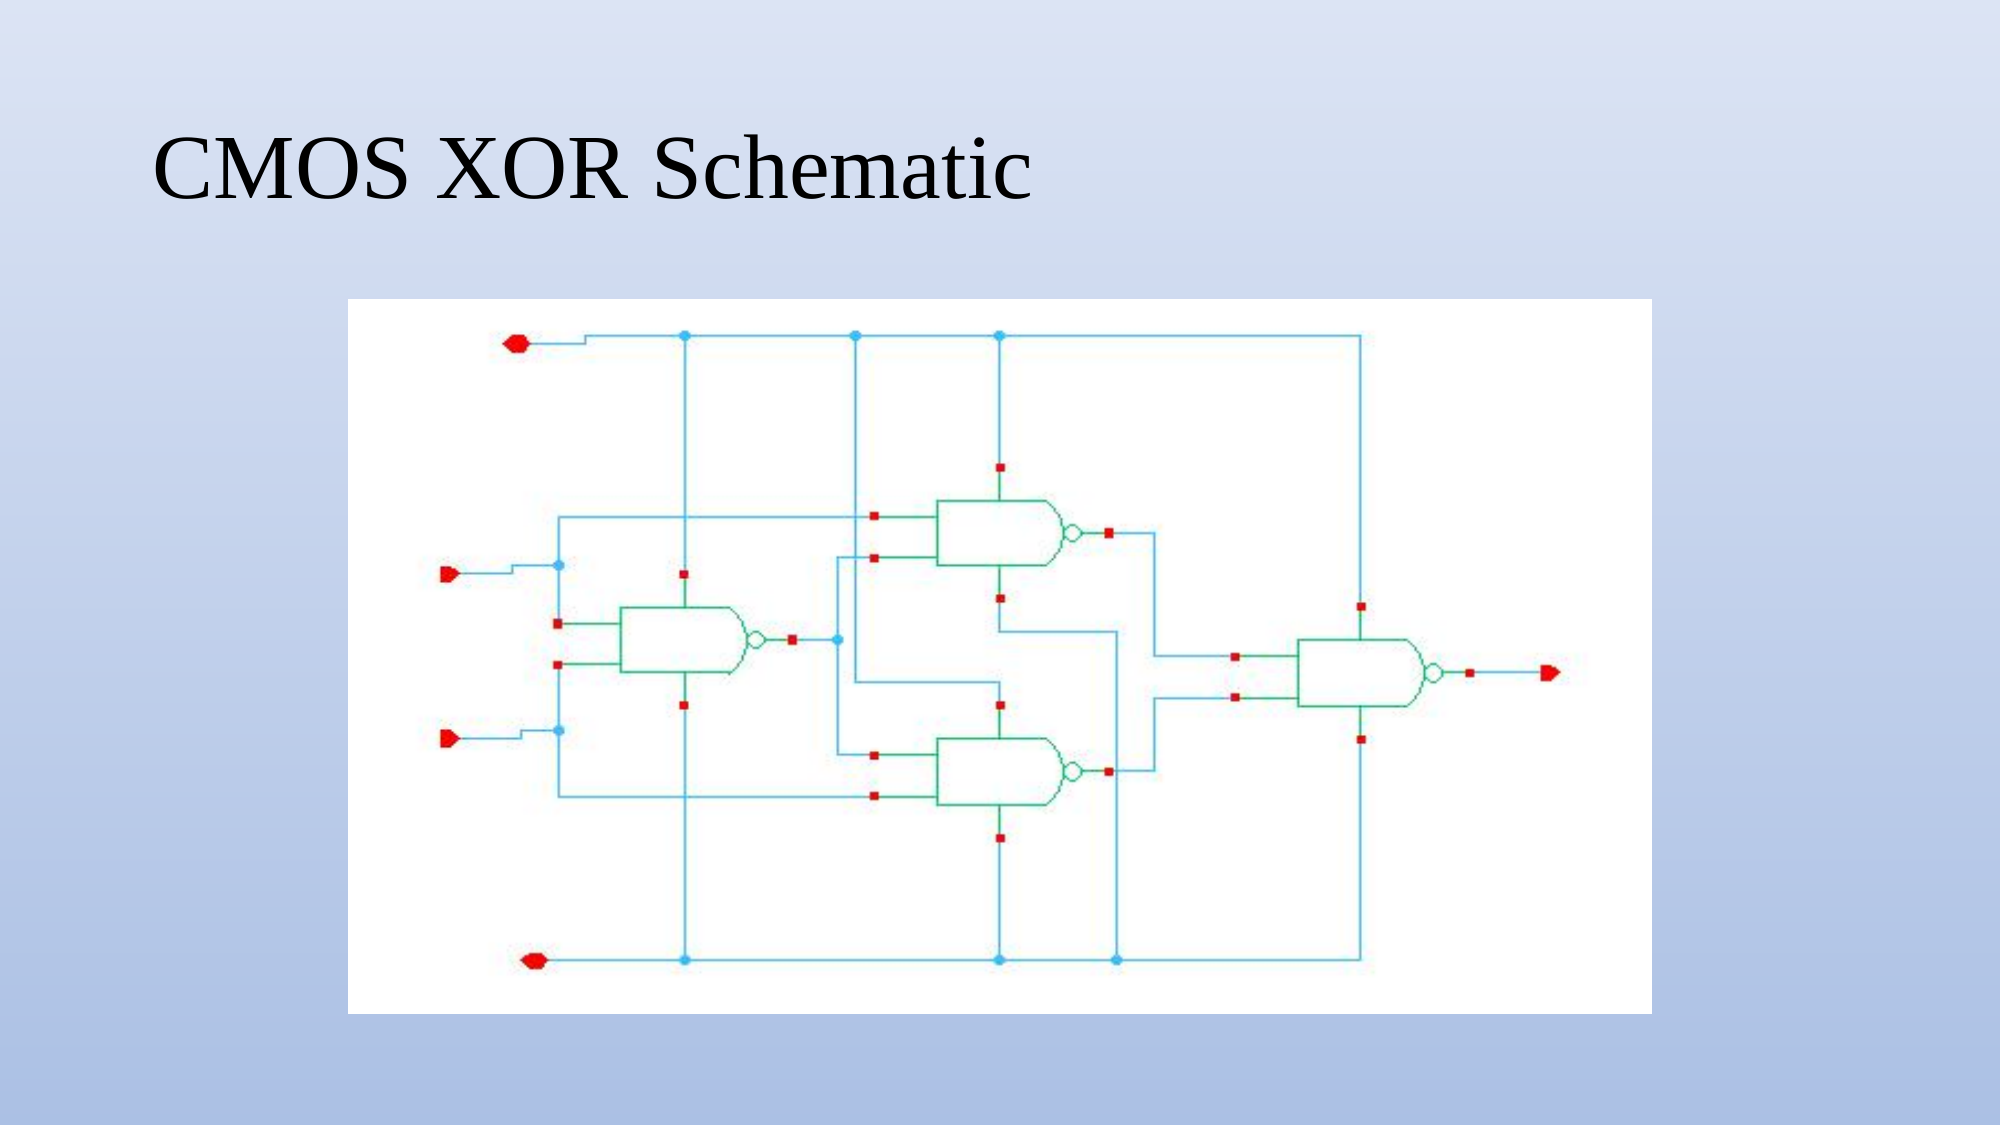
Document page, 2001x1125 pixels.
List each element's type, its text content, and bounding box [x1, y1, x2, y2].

picture [348, 299, 1652, 1014]
title CMOS XOR Schematic [137, 59, 1863, 278]
